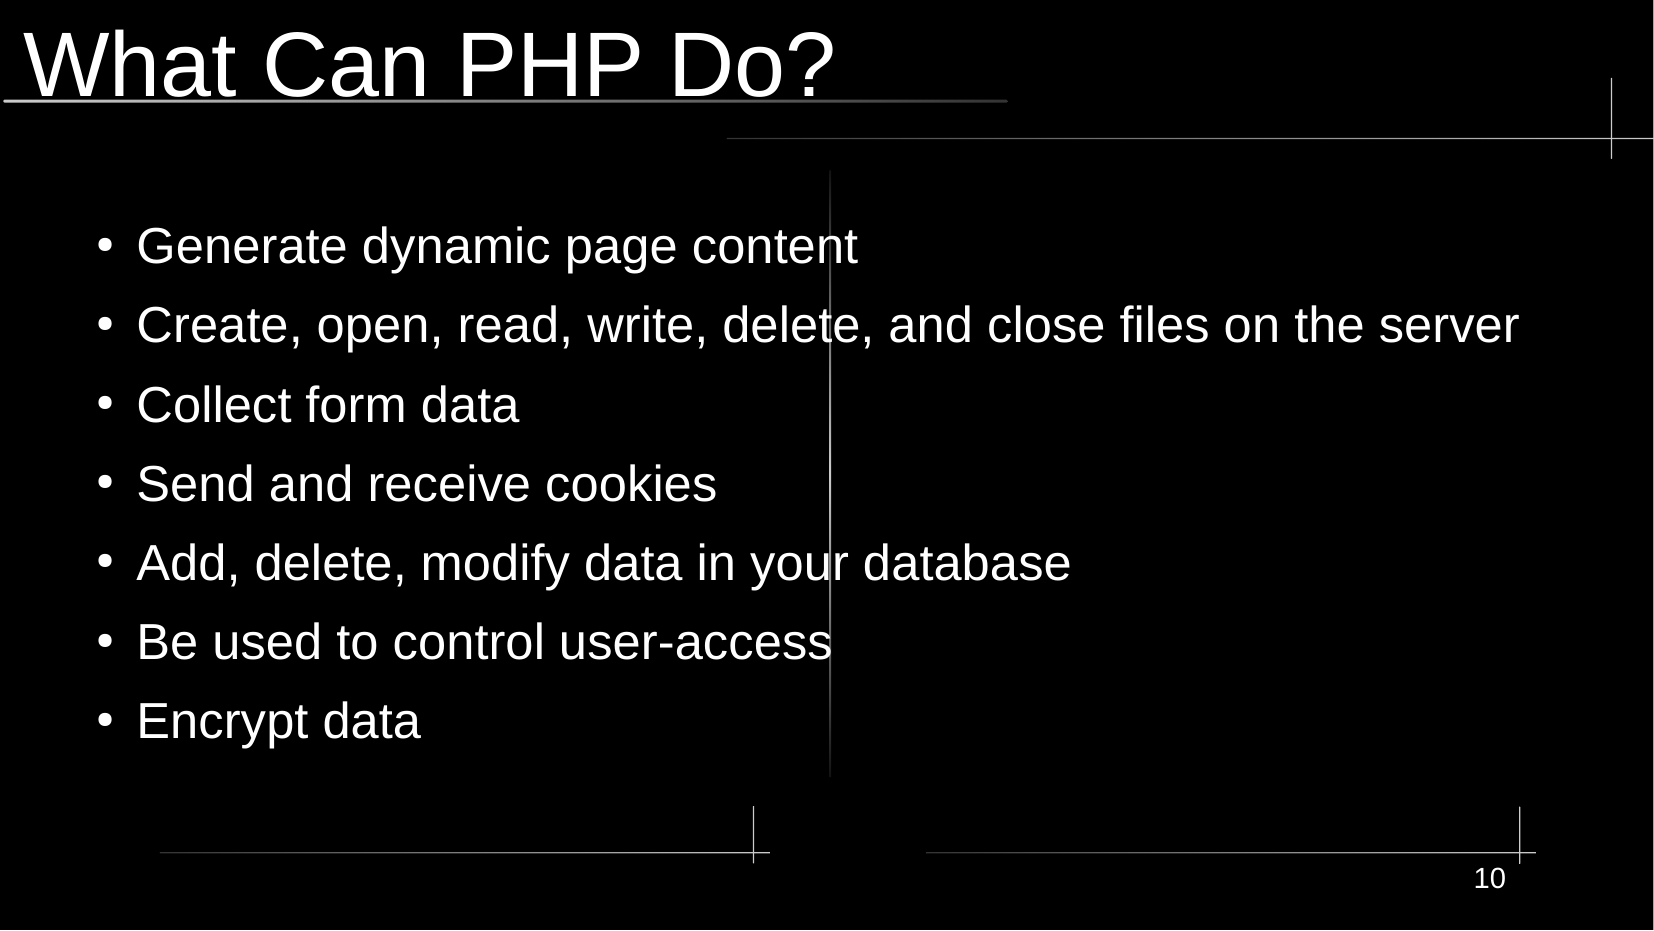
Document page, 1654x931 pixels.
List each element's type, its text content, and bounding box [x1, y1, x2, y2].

list Generate dynamic page content Create, open, read, write, delete, and close files on the server Collect form data Send and receive cookies Add, delete, modify data in your database Be used to control user-access Encrypt data [82, 217, 1571, 758]
title What Can PHP Do? [23, 11, 1589, 119]
